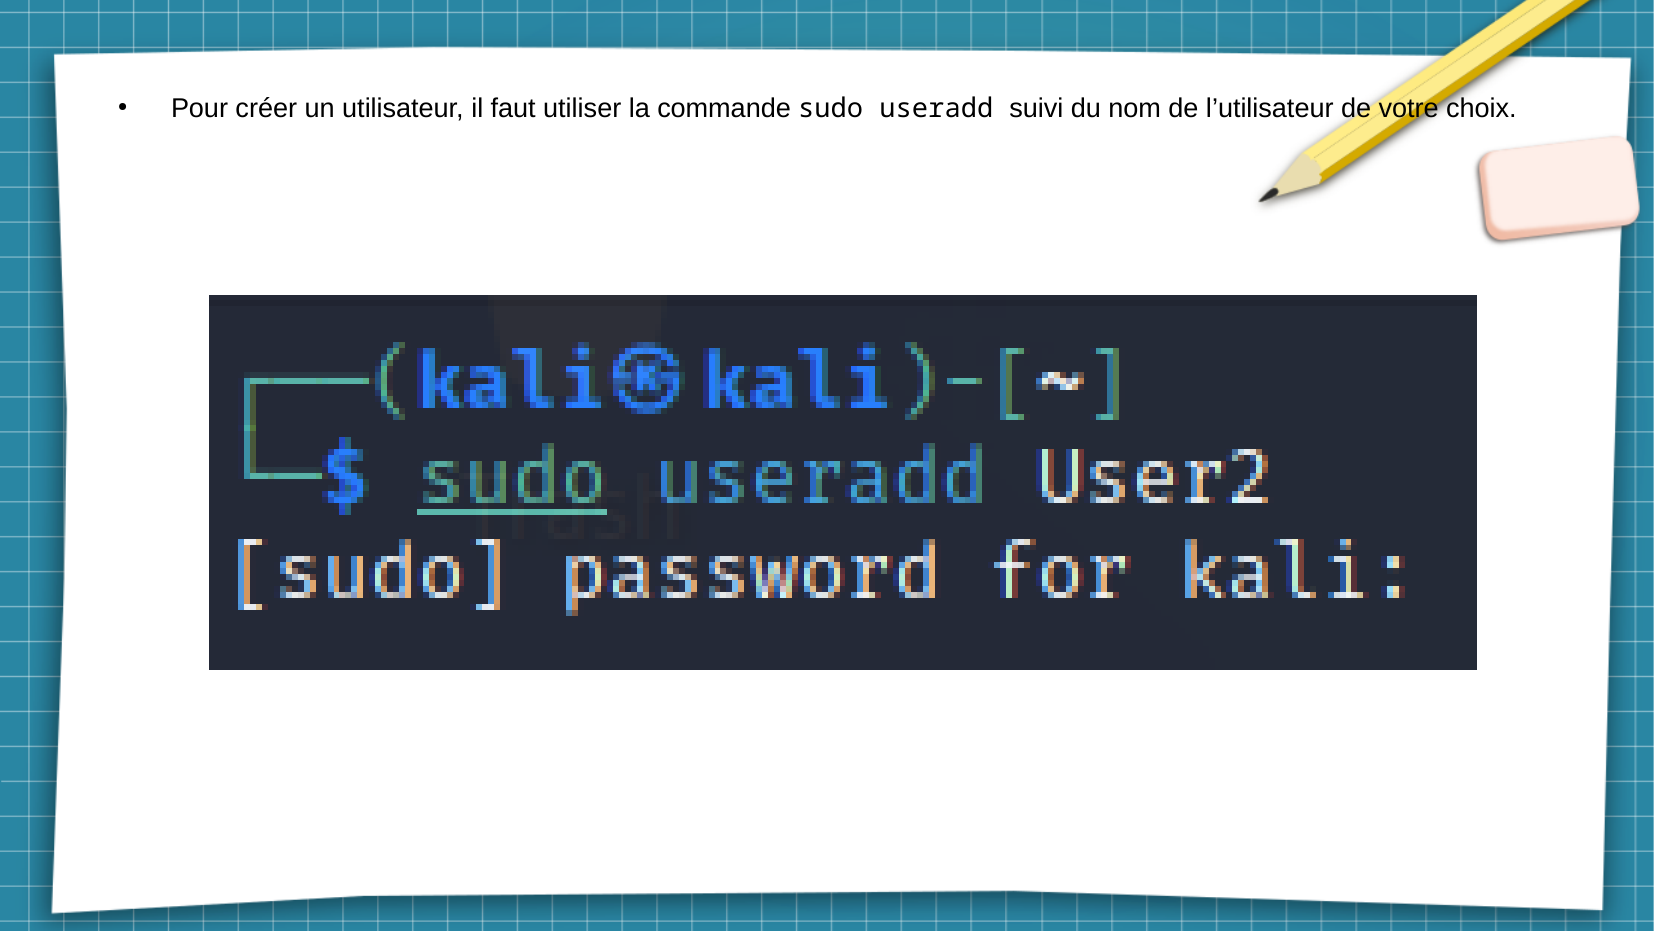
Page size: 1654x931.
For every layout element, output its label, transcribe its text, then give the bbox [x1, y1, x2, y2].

title Pour créer un utilisateur, il faut utiliser la commande sudo useradd suivi du nom de l’utilisateur de votre choix. [59, 66, 1565, 148]
picture [0, 0, 1654, 931]
